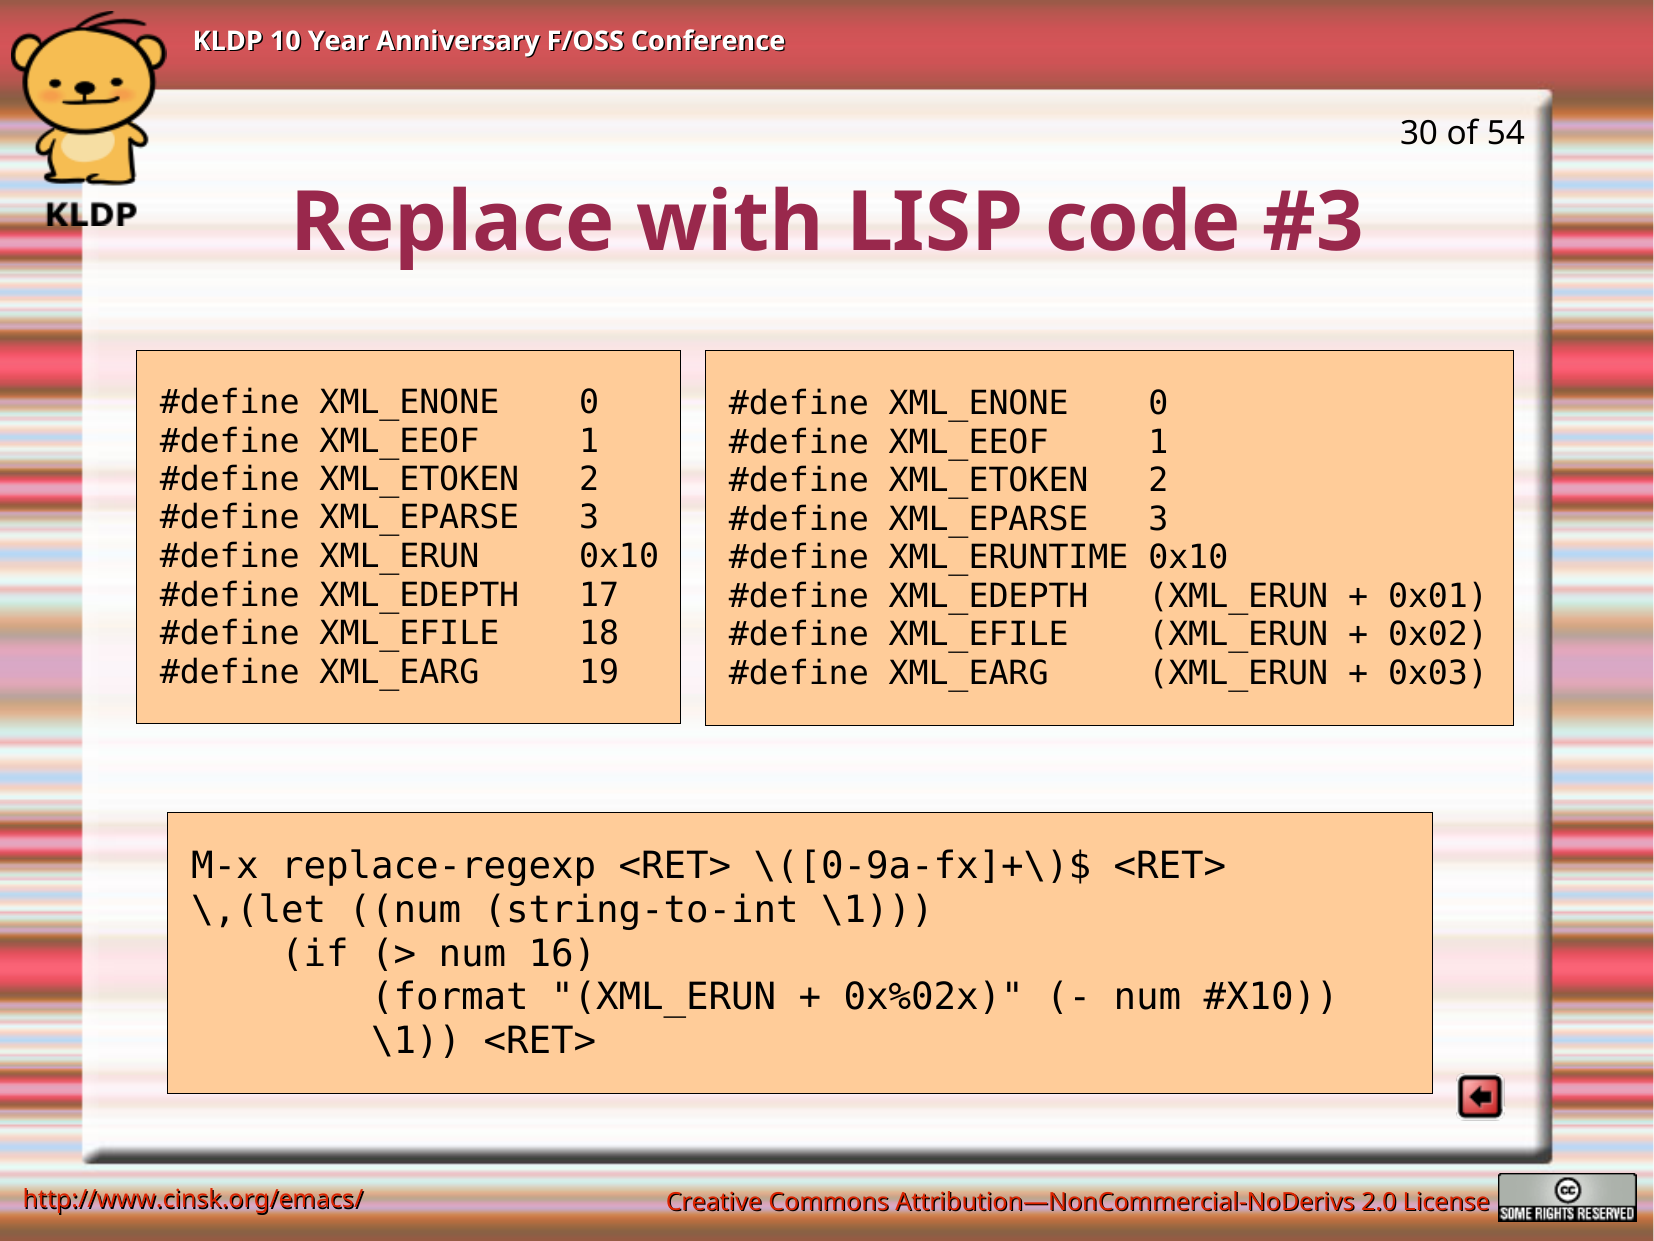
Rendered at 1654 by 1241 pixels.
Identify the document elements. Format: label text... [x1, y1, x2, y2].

picture [0, 0, 1654, 1241]
text_box M-x replace-regexp <RET> \([0-9a-fx]+\)$ <RET> \,(let ((num (string-to-int \1))) (if (> num 16) (format "(XML_ERUN + 0x%02x)" (- num #X10)) \1)) <RET> [167, 812, 1433, 1094]
title Replace with LISP code #3 [121, 114, 1534, 322]
text_box #define XML_ENONE 0 #define XML_EEOF 1 #define XML_ETOKEN 2 #define XML_EPARSE 3 #define XML_ERUN 0x10 #define XML_EDEPTH 17 #define XML_EFILE 18 #define XML_EARG 19 [136, 350, 681, 724]
text_box #define XML_ENONE 0 #define XML_EEOF 1 #define XML_ETOKEN 2 #define XML_EPARSE 3 #define XML_ERUNTIME 0x10 #define XML_EDEPTH (XML_ERUN + 0x01) #define XML_EFILE (XML_ERUN + 0x02) #define XML_EARG (XML_ERUN + 0x03) [705, 350, 1514, 726]
